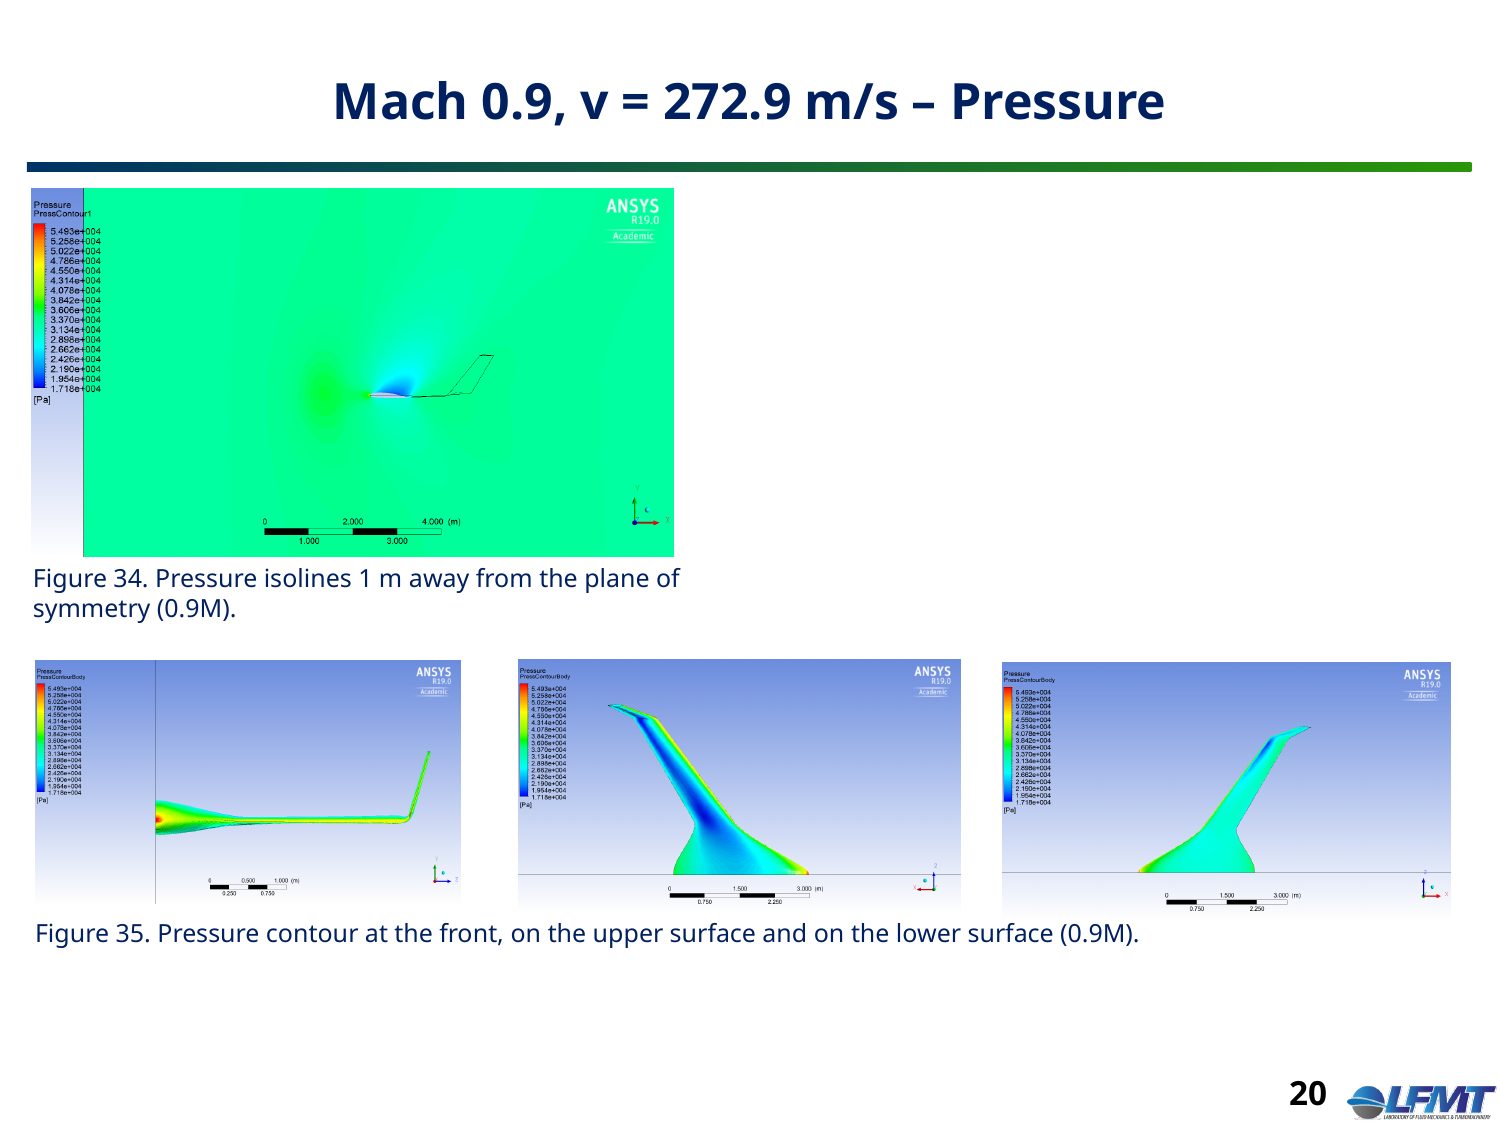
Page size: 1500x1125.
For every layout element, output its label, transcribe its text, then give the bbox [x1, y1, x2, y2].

text_box Figure 35. Pressure contour at the front, on the upper surface and on the lower surface (0.9M). [0, 909, 1476, 1000]
picture [1347, 1080, 1497, 1125]
title Mach 0.9, v = 272.9 m/s – Pressure [26, 41, 1474, 157]
text_box [1383, 1071, 1500, 1125]
picture [31, 188, 674, 554]
picture [35, 675, 461, 904]
slide_number <αριθμός> [992, 1065, 1343, 1125]
picture [1002, 662, 1451, 909]
picture [518, 659, 961, 909]
text_box Figure 34. Pressure isolines 1 m away from the plane of symmetry (0.9M). [0, 554, 727, 675]
